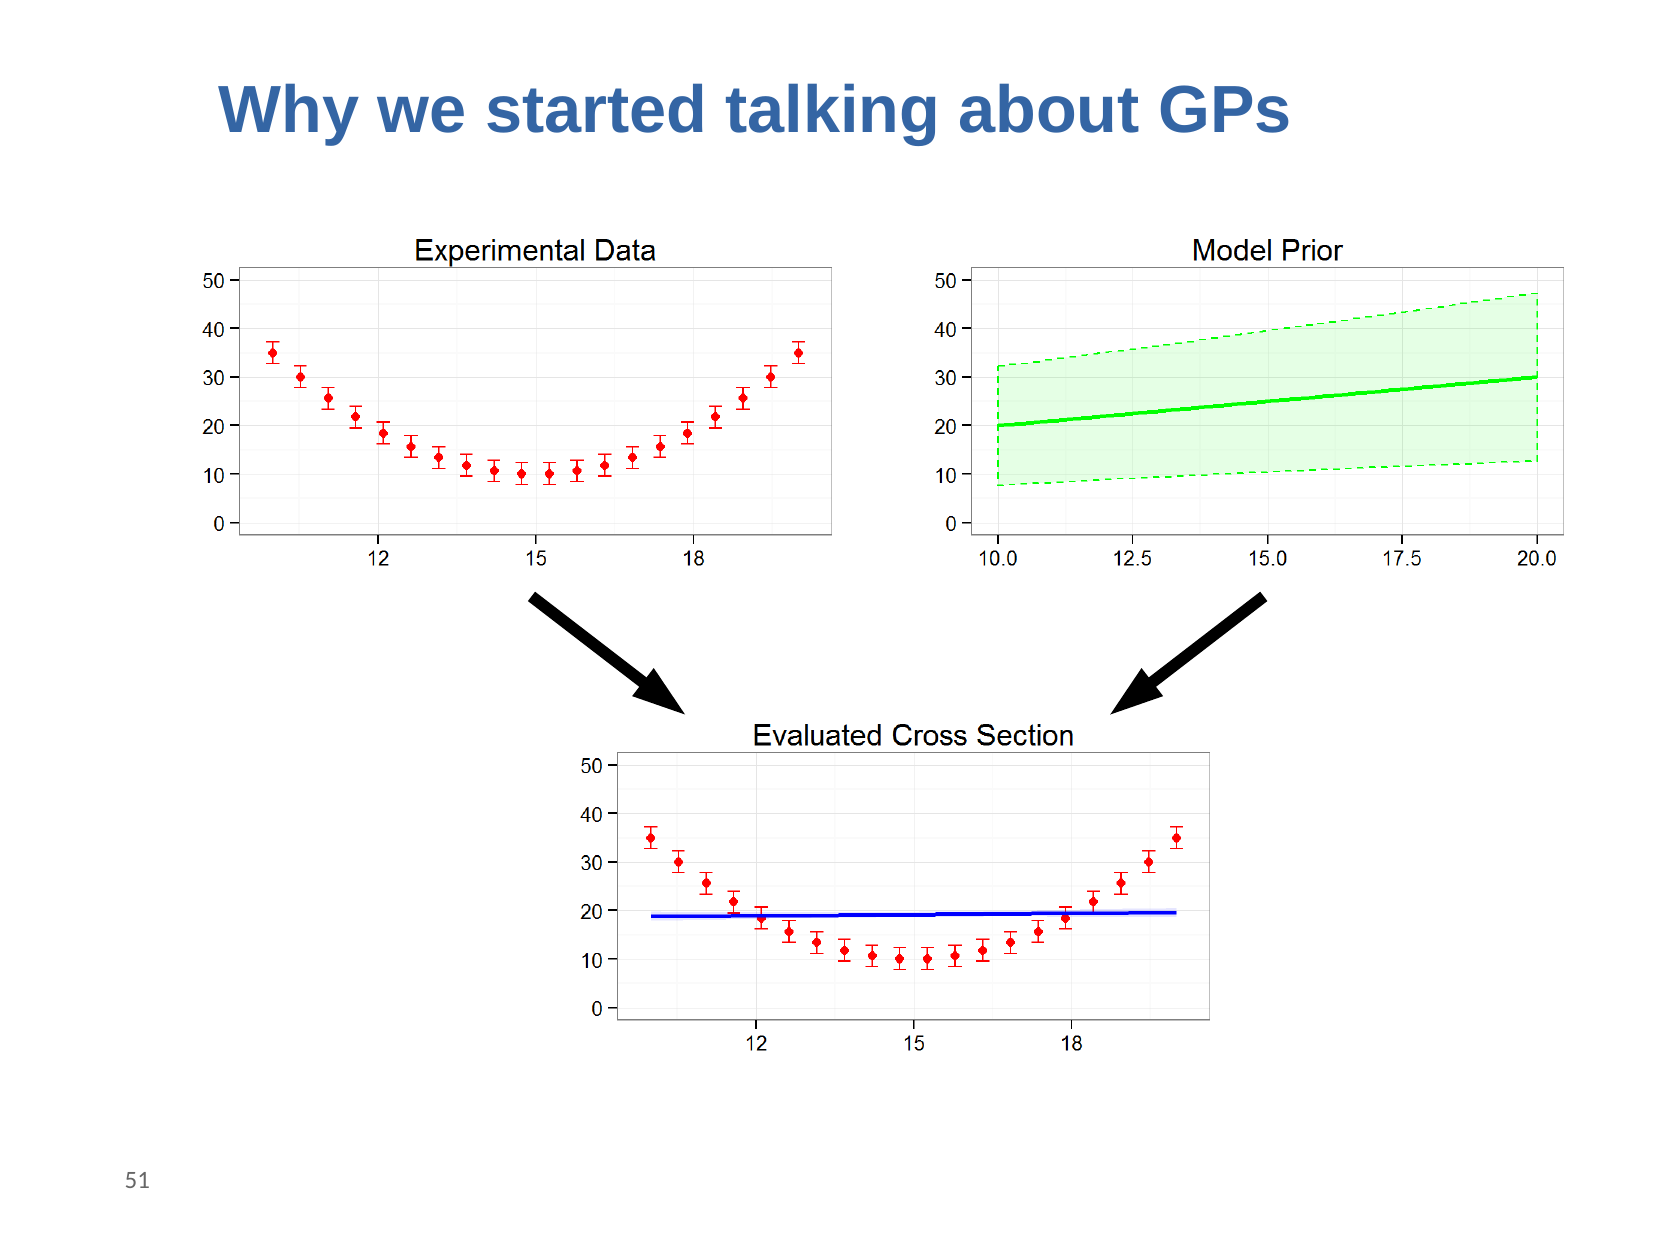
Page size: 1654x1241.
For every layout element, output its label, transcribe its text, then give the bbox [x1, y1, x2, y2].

picture [531, 685, 1240, 1099]
title Why we started talking about GPs [147, 5, 1365, 213]
picture [885, 200, 1594, 614]
picture [153, 200, 862, 614]
